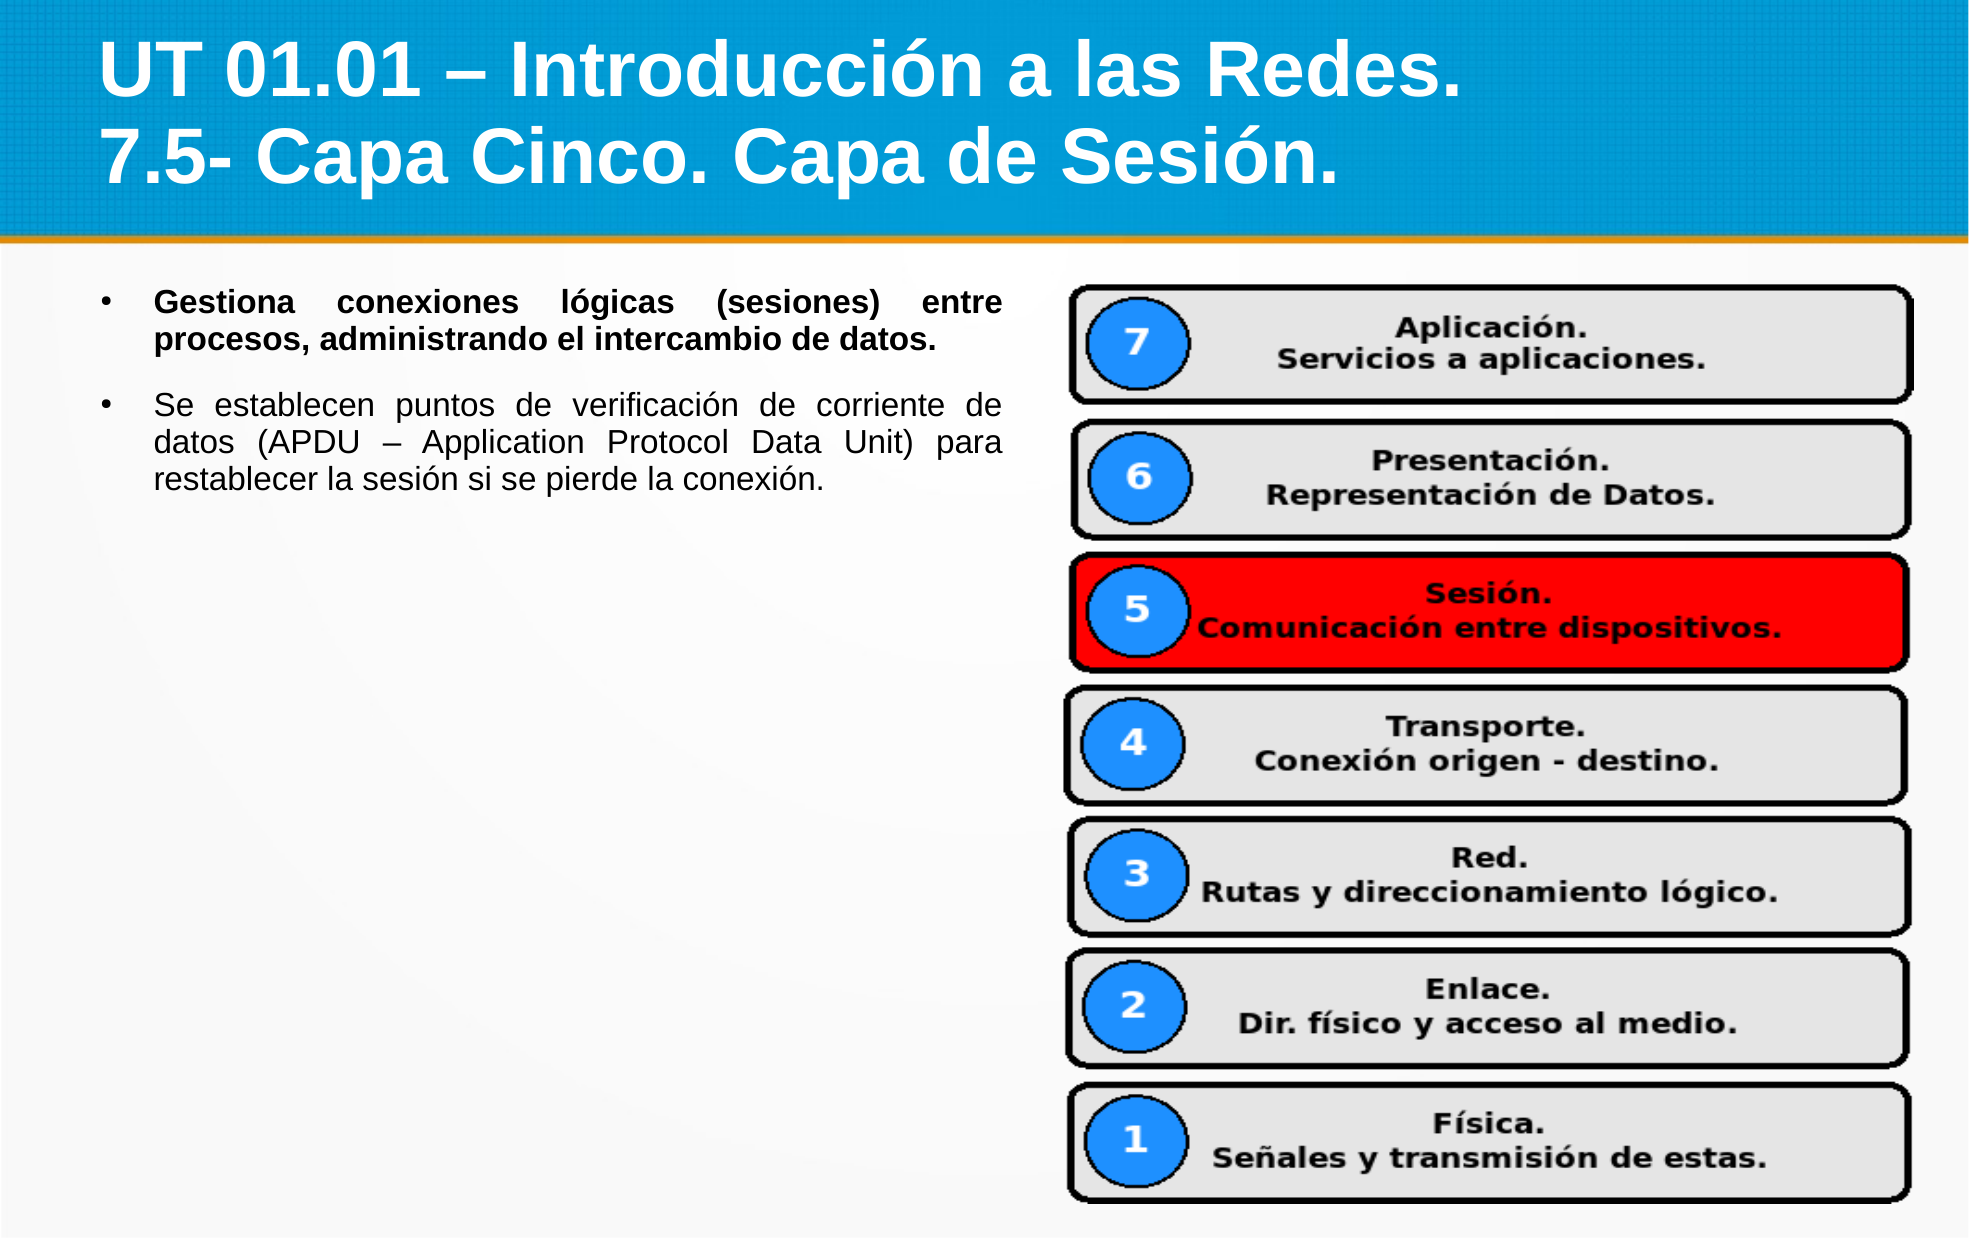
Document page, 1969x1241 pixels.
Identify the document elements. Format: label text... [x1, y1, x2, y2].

title UT 01.01 – Introducción a las Redes. 7.5- Capa Cinco. Capa de Sesión. [98, 19, 1870, 201]
picture [0, 233, 1969, 1241]
list Gestiona conexiones lógicas (sesiones) entre procesos, administrando el intercambio de datos. Se establecen puntos de verificación de corriente de datos (APDU – Application Protocol Data Unit) para restablecer la sesión si se pierde la conexión. [82, 283, 1004, 1193]
